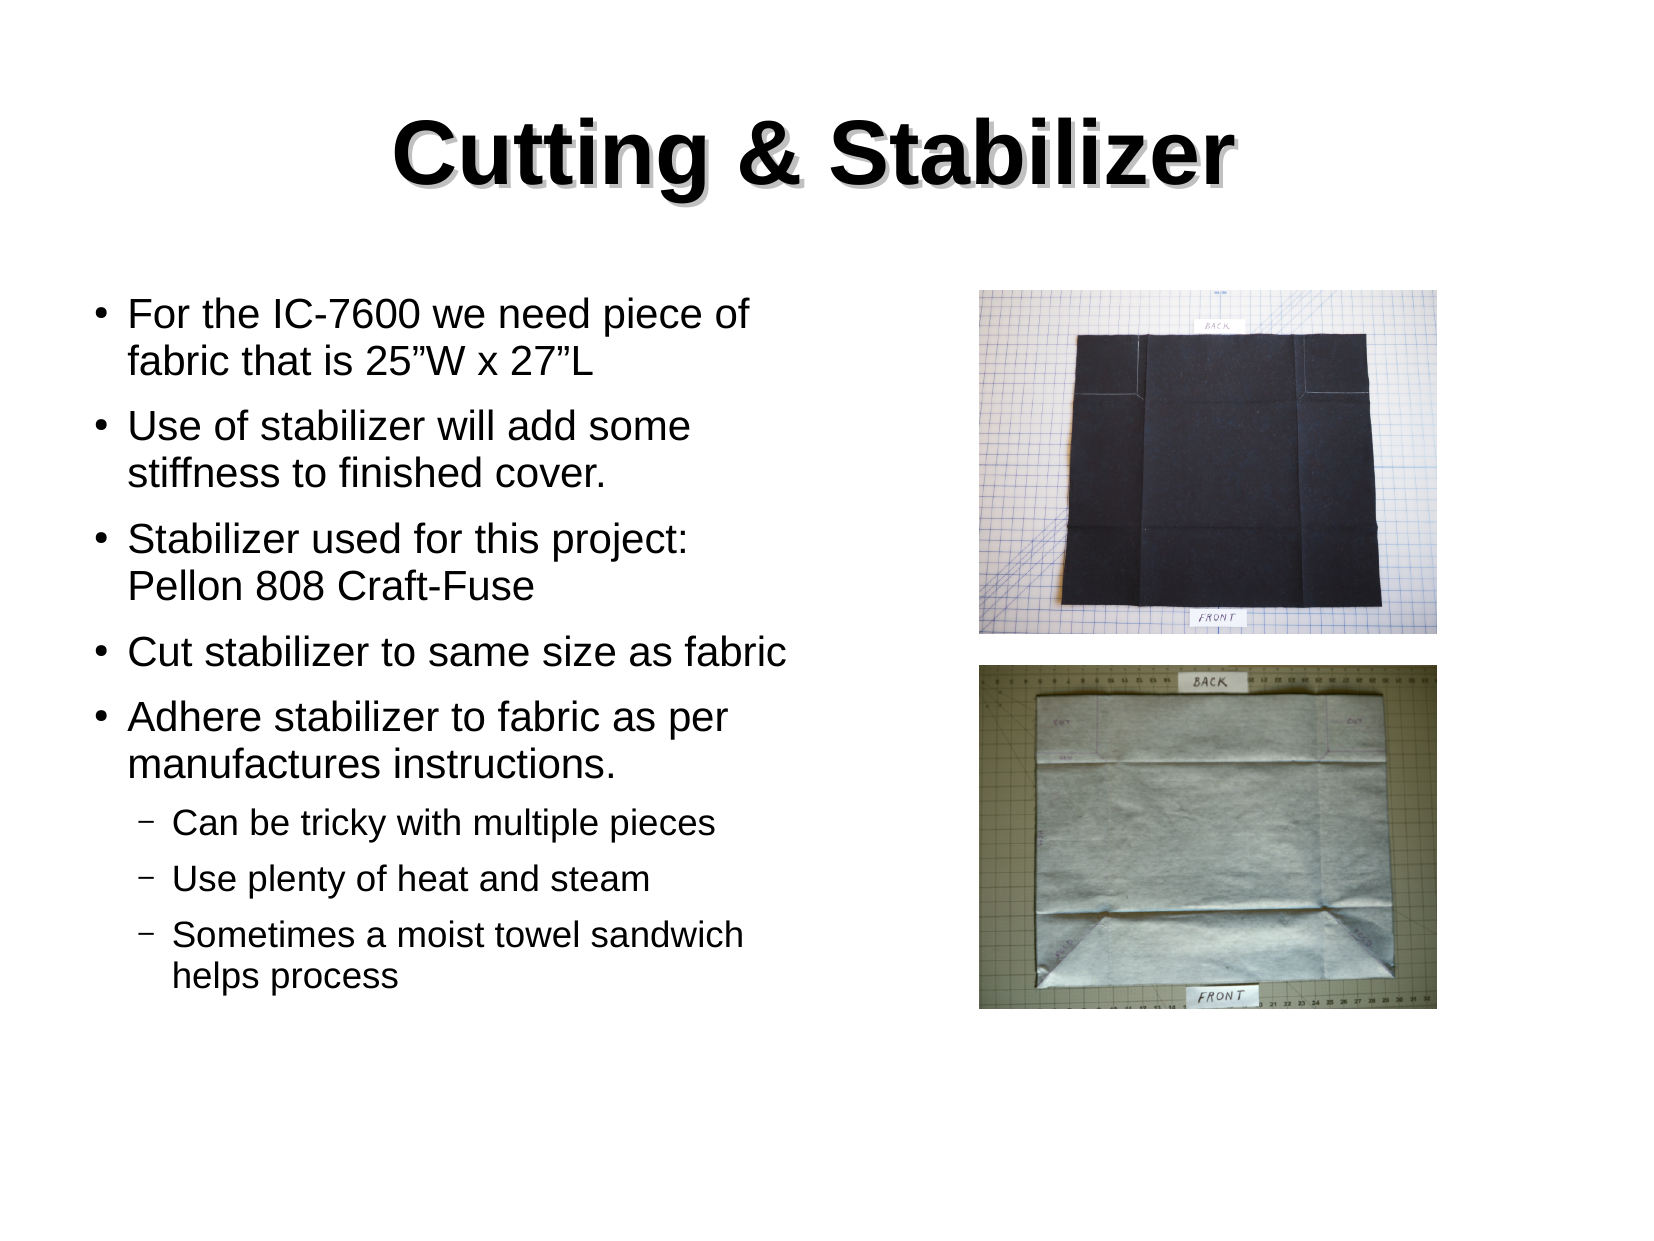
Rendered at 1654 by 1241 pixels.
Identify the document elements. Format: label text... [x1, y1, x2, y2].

list For the IC-7600 we need piece of fabric that is 25”W x 27”L Use of stabilizer will add some stiffness to finished cover. Stabilizer used for this project: Pellon 808 Craft-Fuse Cut stabilizer to same size as fabric Adhere stabilizer to fabric as per manufactures instructions. Can be tricky with multiple pieces Use plenty of heat and steam Sometimes a moist towel sandwich helps process [82, 290, 809, 1010]
picture [979, 290, 1437, 634]
title Cutting & Stabilizer [82, 49, 1571, 257]
picture [979, 665, 1437, 1009]
